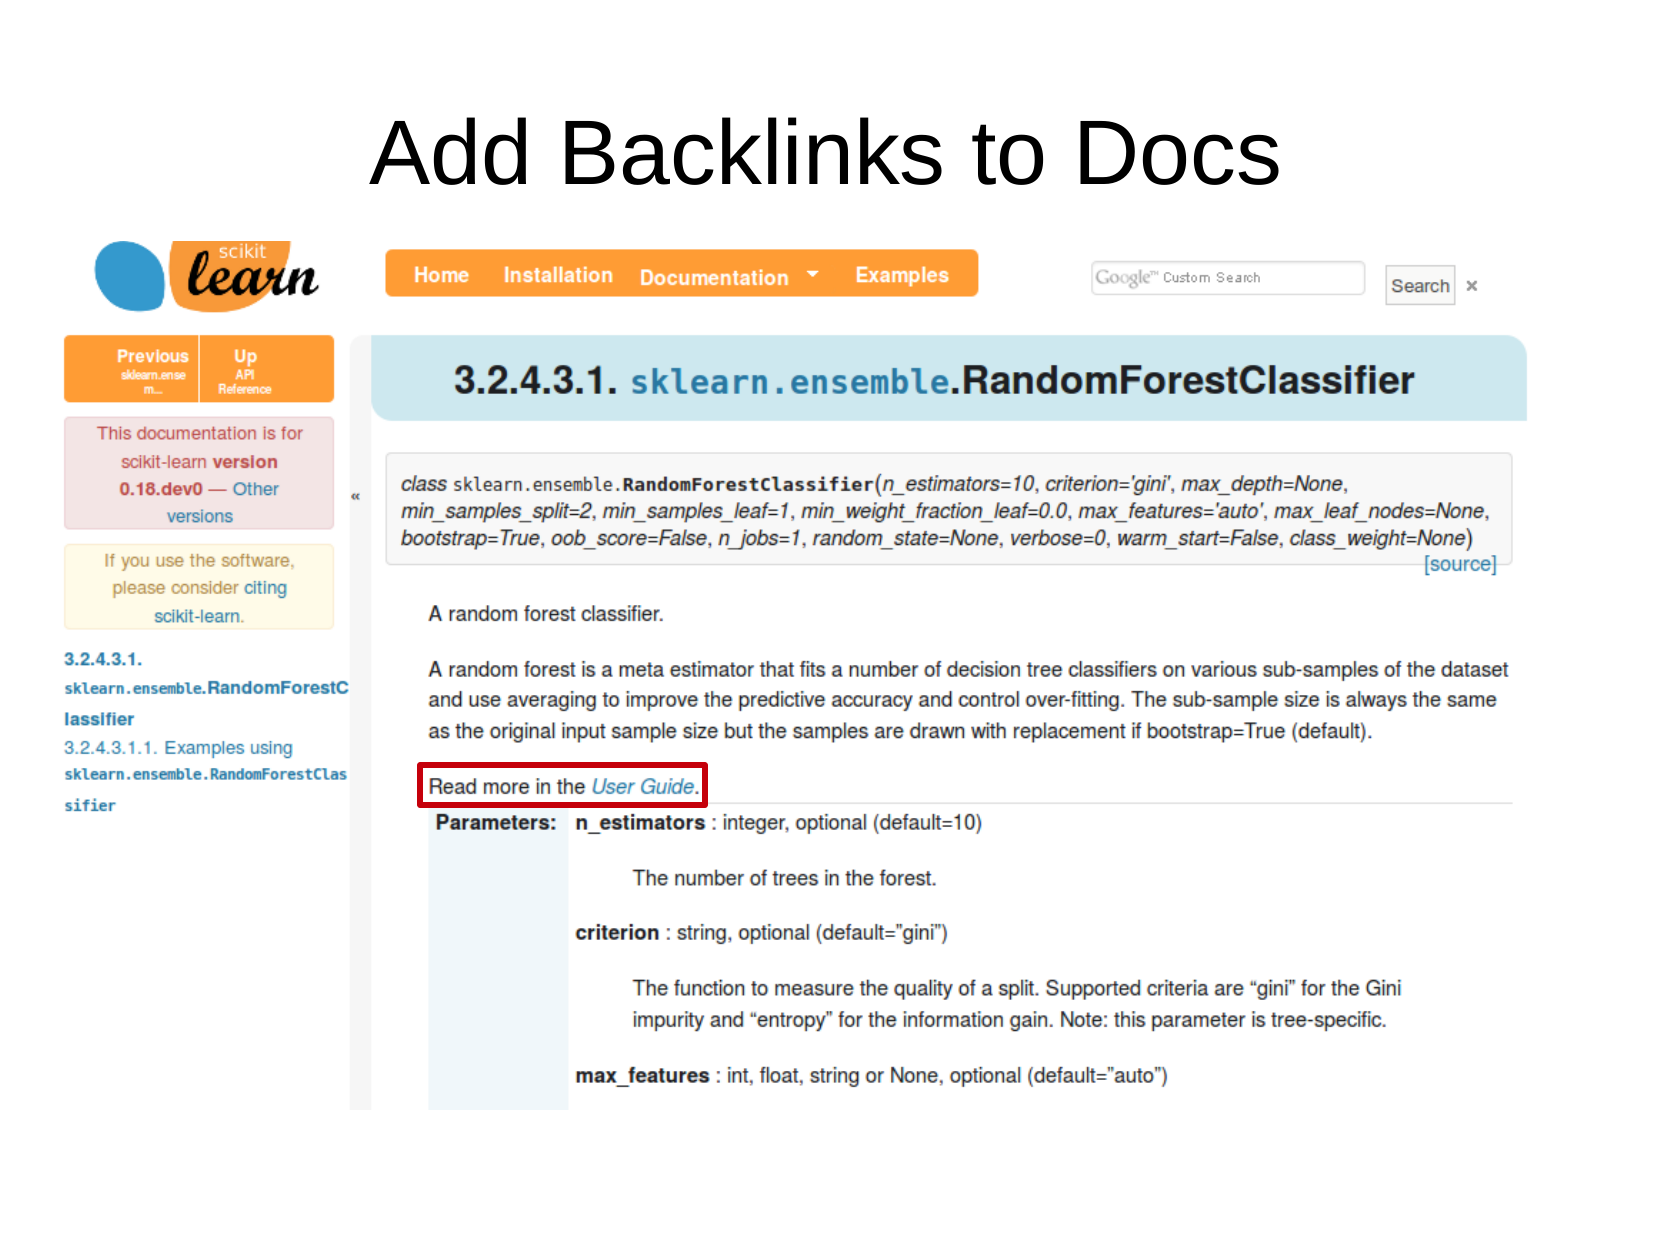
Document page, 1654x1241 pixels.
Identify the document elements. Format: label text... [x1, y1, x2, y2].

title Add Backlinks to Docs [82, 49, 1571, 241]
picture [30, 241, 1610, 1111]
